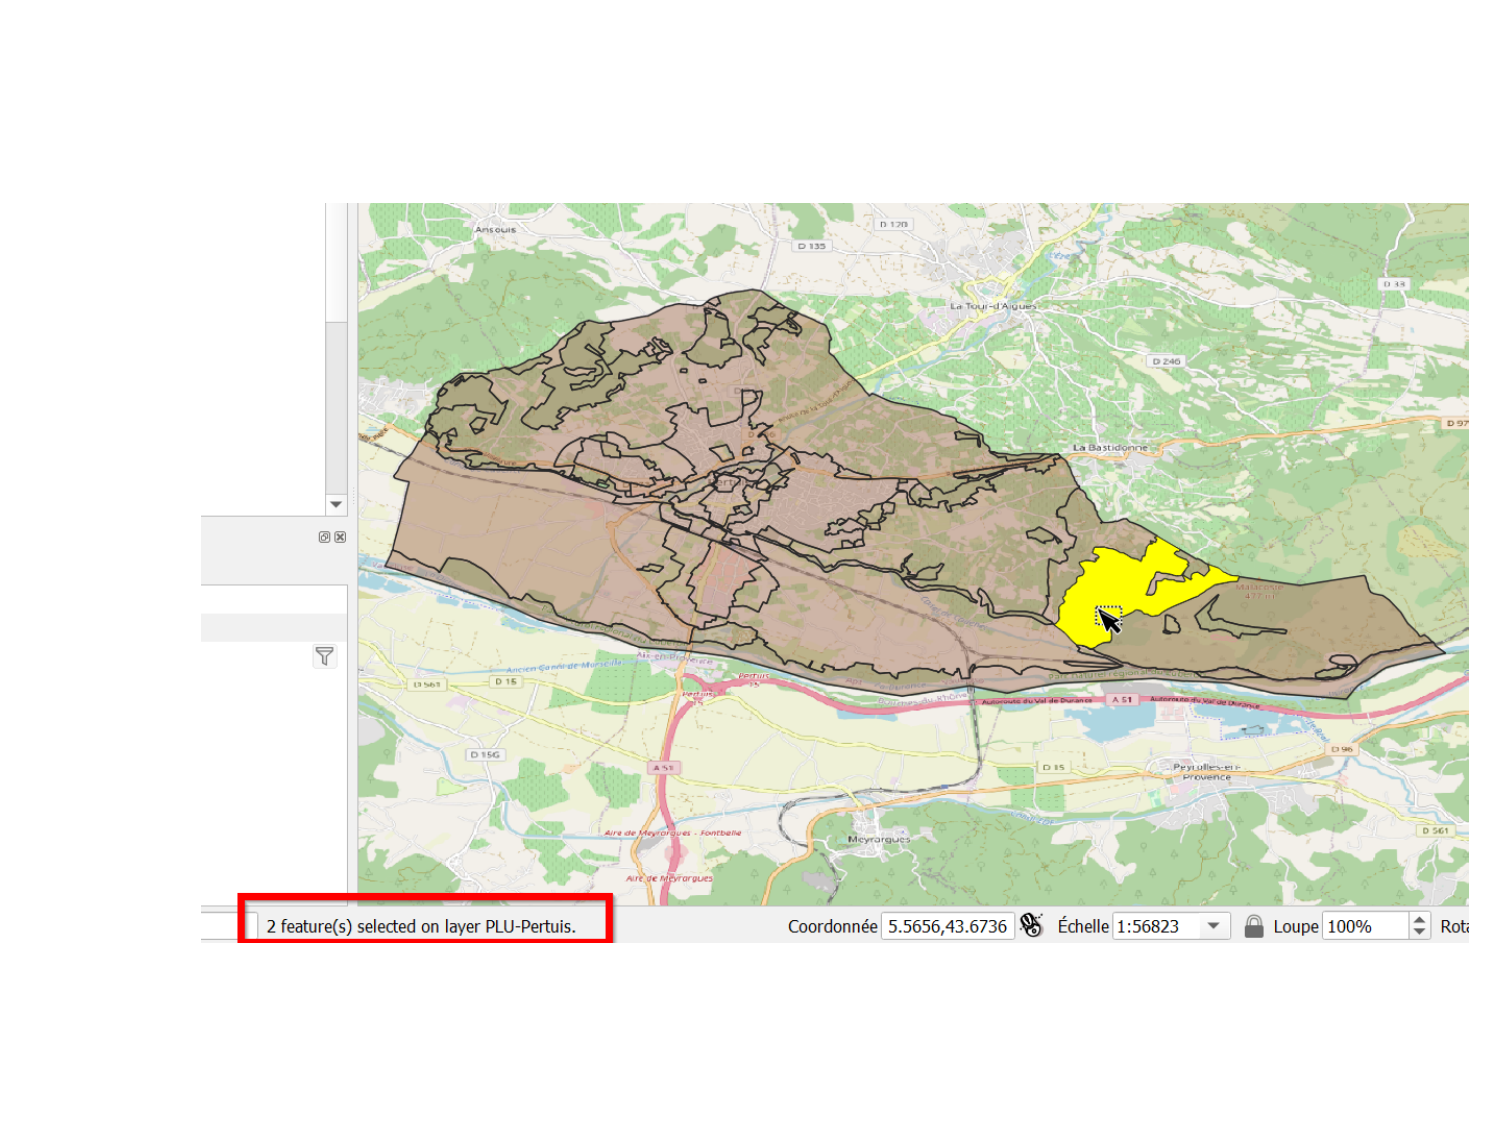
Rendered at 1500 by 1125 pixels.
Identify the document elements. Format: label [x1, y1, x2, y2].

picture [201, 203, 1469, 943]
